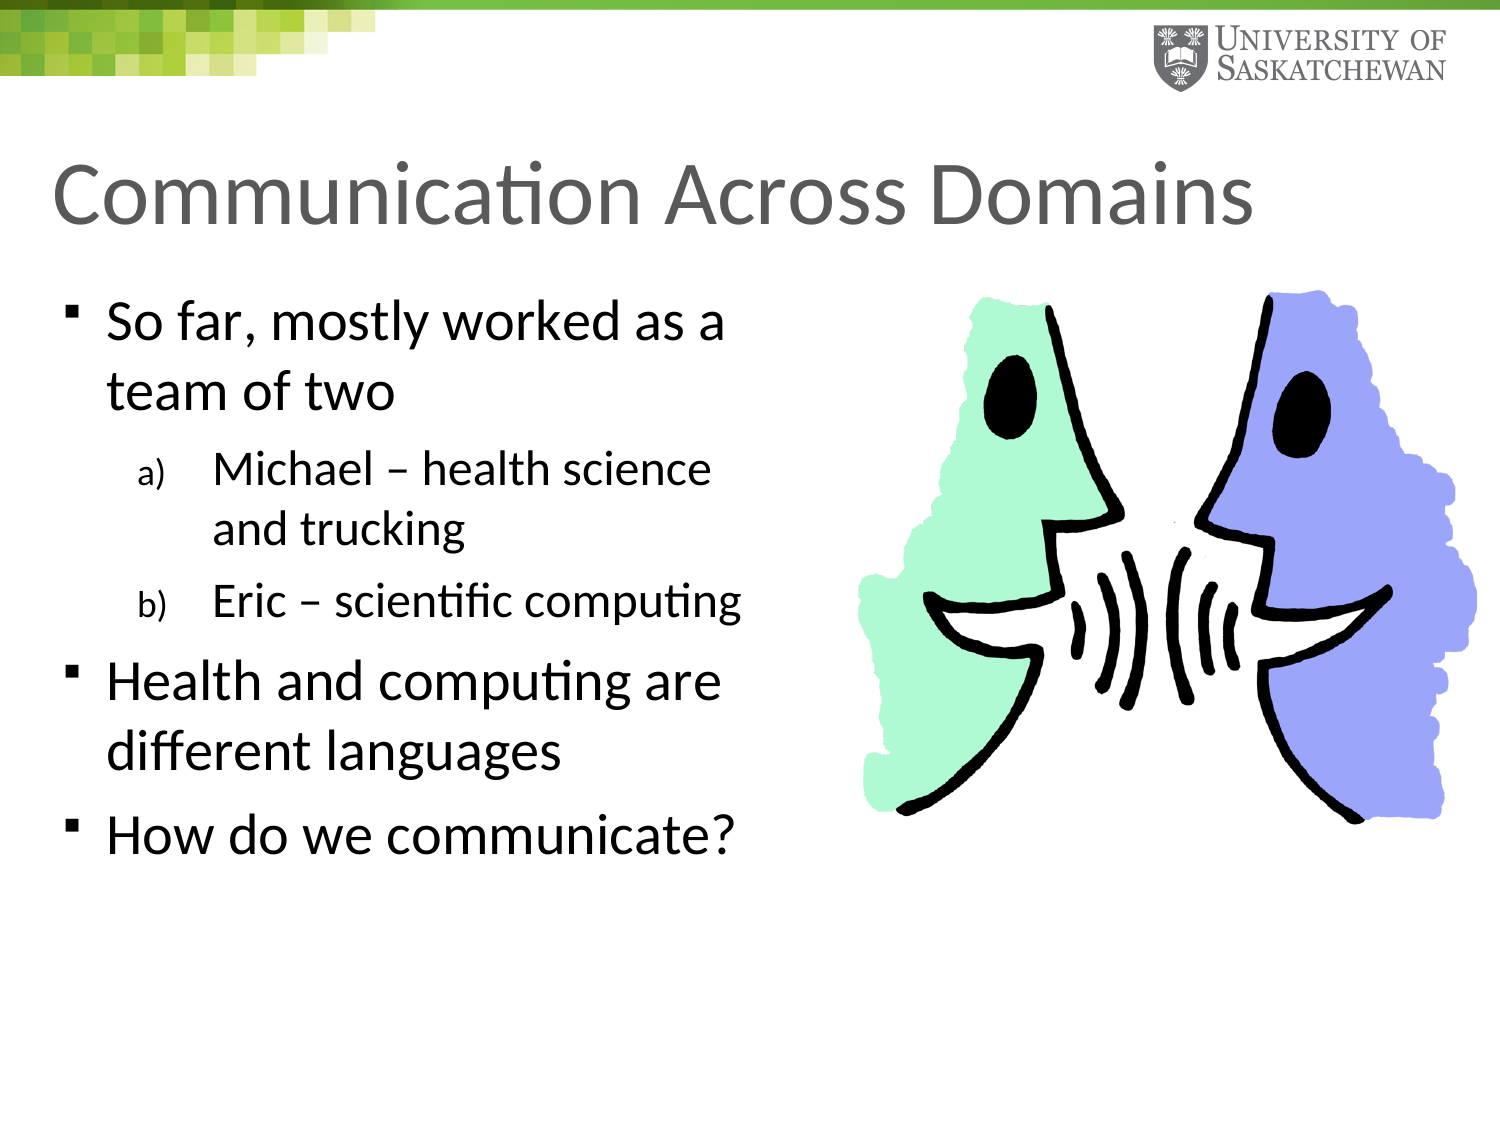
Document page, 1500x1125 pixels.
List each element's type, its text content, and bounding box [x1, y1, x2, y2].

title Communication Across Domains [37, 124, 1441, 251]
list So far, mostly worked as a team of two Michael – health science and trucking Eric – scientific computing Health and computing are different languages How do we communicate? [47, 274, 798, 988]
picture [0, 0, 1500, 825]
